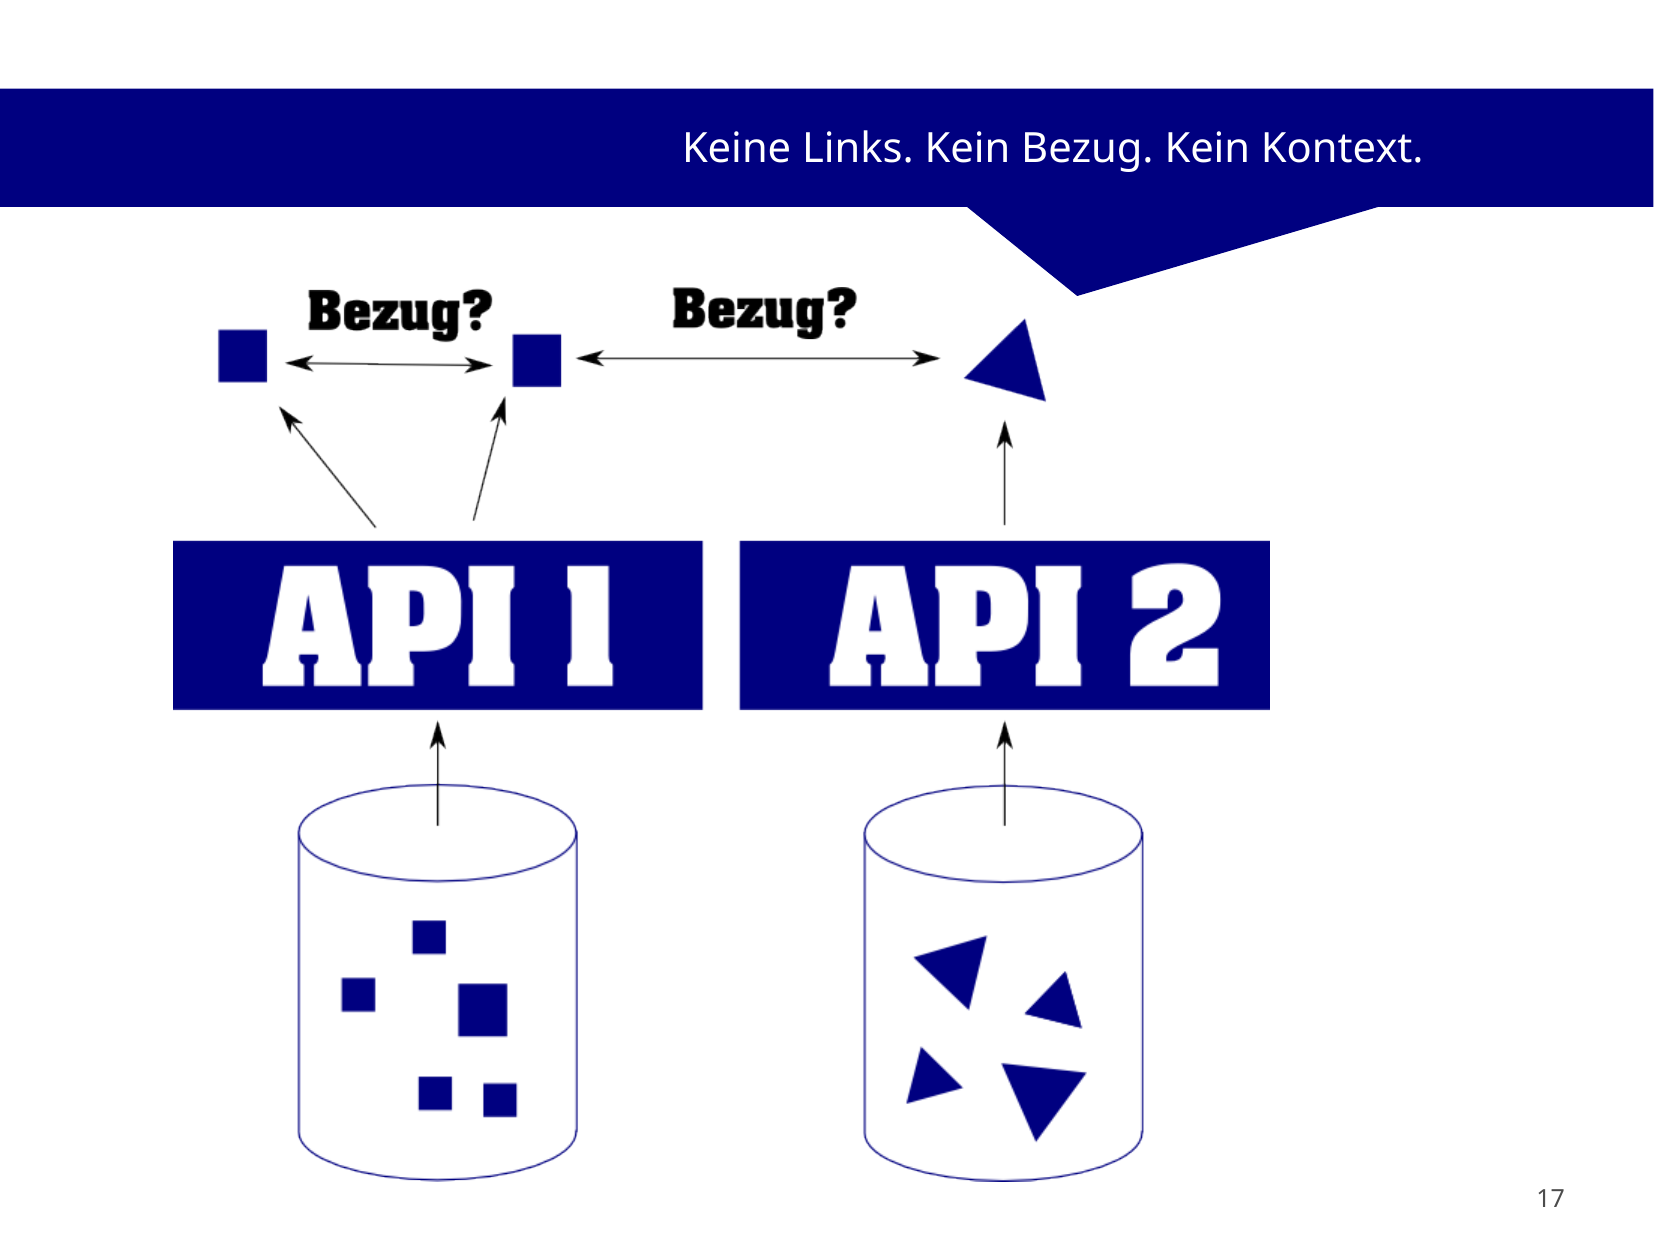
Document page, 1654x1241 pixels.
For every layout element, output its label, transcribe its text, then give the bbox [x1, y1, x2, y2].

picture [173, 287, 1270, 1182]
text_box Keine Links. Kein Bezug. Kein Kontext. [667, 109, 1555, 184]
text_box [0, 88, 1654, 296]
